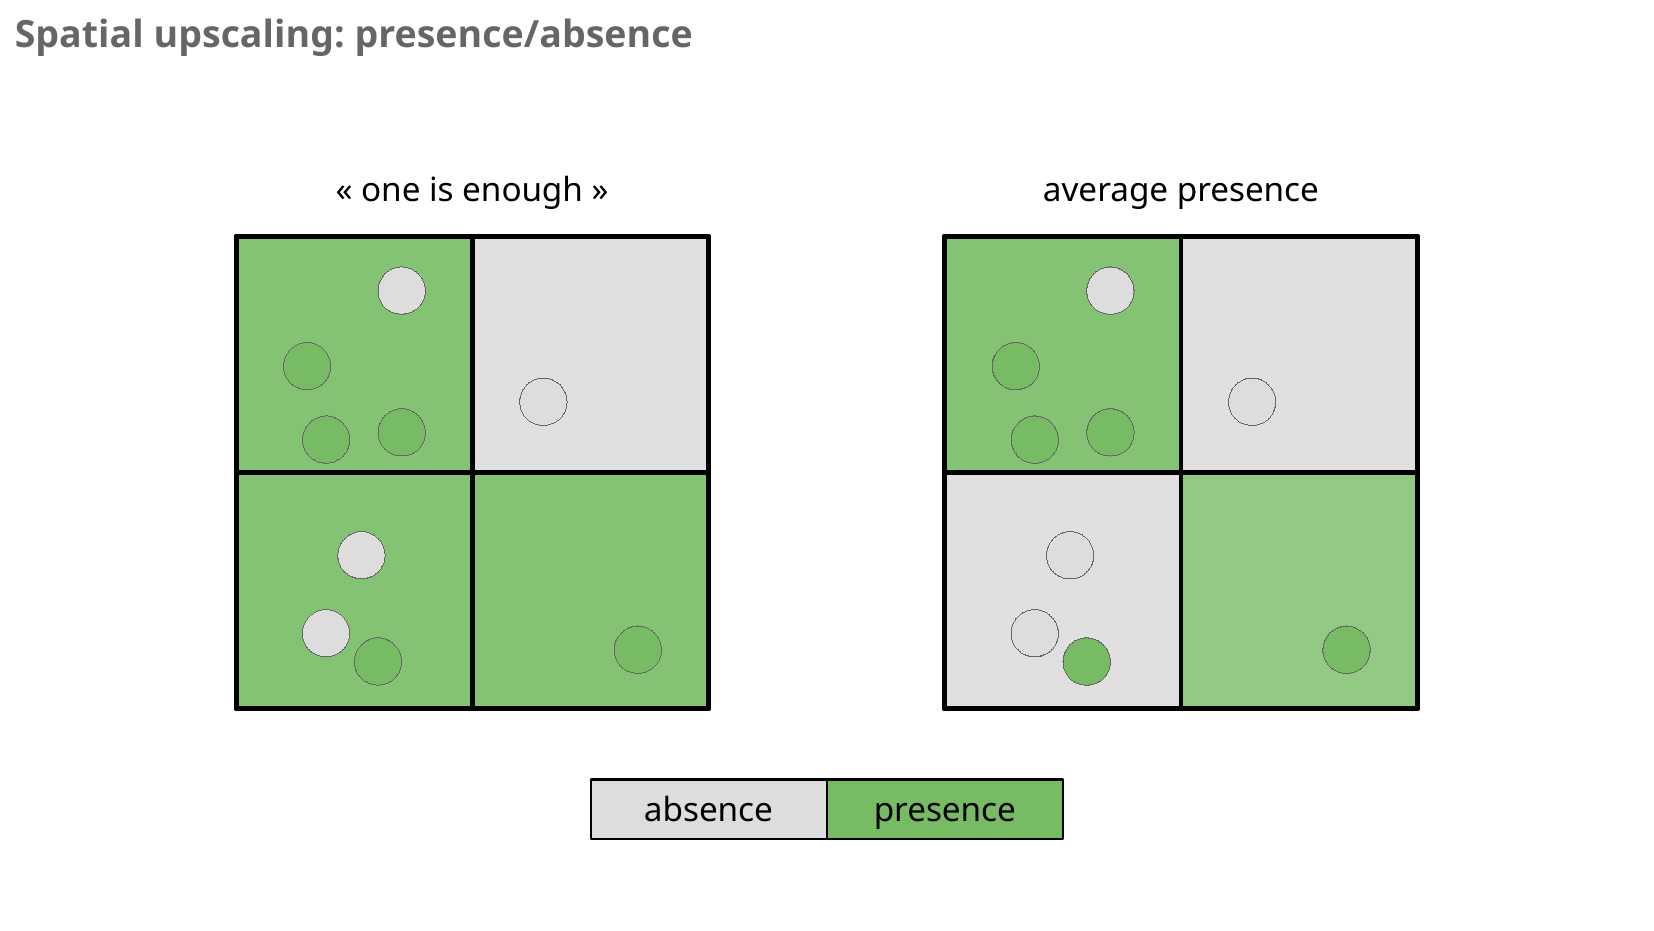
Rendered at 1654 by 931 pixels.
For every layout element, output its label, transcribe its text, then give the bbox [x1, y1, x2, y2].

text_box [475, 239, 706, 470]
text_box average presence [974, 158, 1388, 219]
text_box [239, 239, 470, 470]
text_box « one is enough » [265, 158, 680, 219]
text_box [1183, 239, 1415, 470]
text_box absence [590, 778, 826, 839]
text_box [239, 475, 470, 706]
text_box [1183, 475, 1415, 706]
text_box [475, 475, 706, 706]
text_box Spatial upscaling: presence/absence [0, 0, 1654, 118]
text_box [947, 239, 1179, 470]
text_box [947, 475, 1179, 706]
text_box presence [826, 778, 1063, 839]
